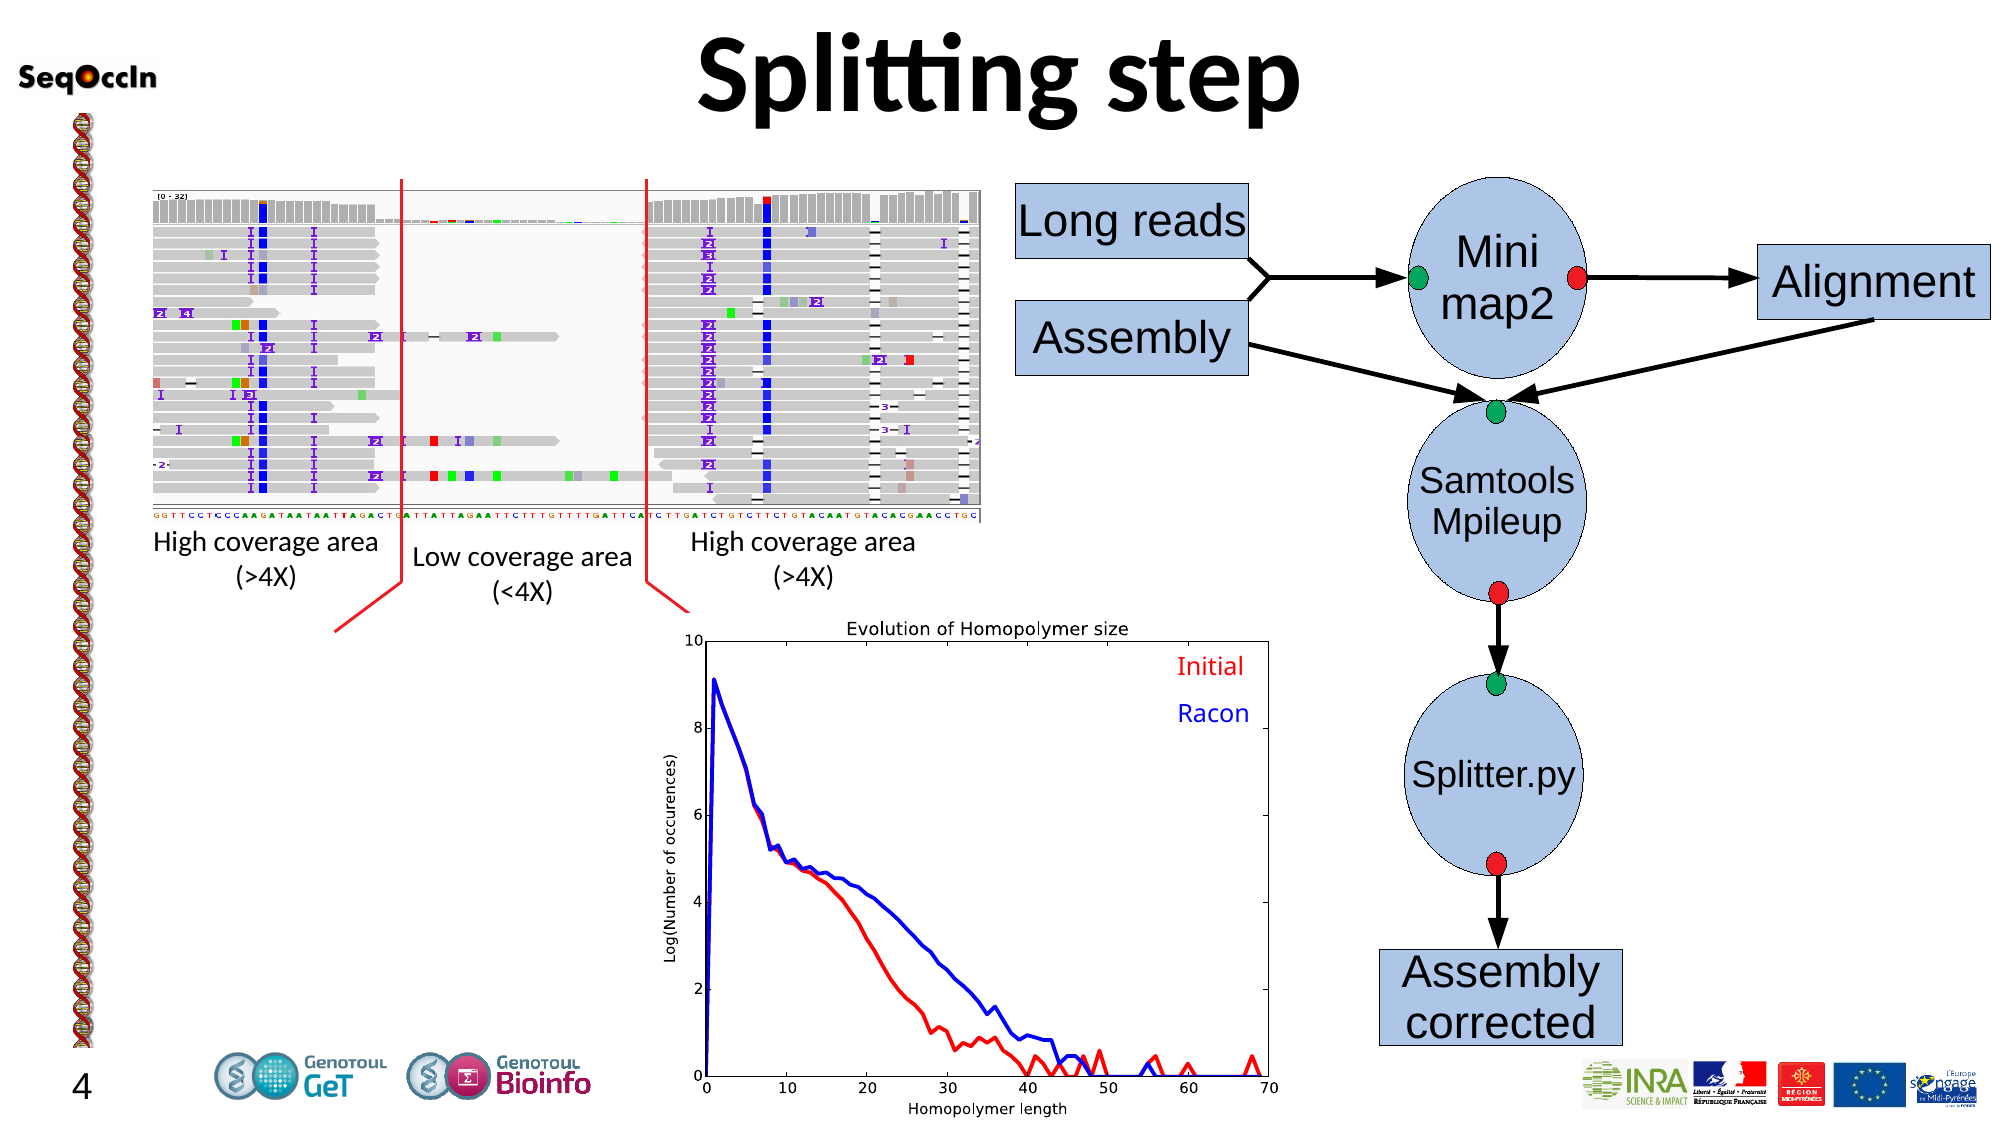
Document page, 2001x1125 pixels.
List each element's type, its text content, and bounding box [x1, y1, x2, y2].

text_box Alignment [1757, 244, 1991, 320]
text_box [1567, 266, 1587, 290]
picture [648, 190, 981, 523]
picture [1581, 1059, 1689, 1109]
text_box Mini map2 [1408, 177, 1587, 379]
text_box Long reads [1015, 183, 1249, 259]
picture [1778, 1062, 1825, 1106]
picture [400, 1046, 597, 1106]
title High coverage area (>4X) [112, 531, 420, 600]
text_box [1486, 399, 1507, 424]
title High coverage area (>4X) [650, 531, 957, 600]
title Low coverage area (<4X) [369, 546, 677, 615]
text_box Assembly [1015, 300, 1249, 376]
text_box [1488, 581, 1509, 605]
picture [649, 613, 1282, 1125]
text_box [1486, 851, 1507, 876]
text_box [1408, 265, 1429, 290]
picture [208, 1046, 392, 1106]
picture [73, 113, 91, 1048]
text_box Splitter.py [1404, 674, 1584, 876]
picture [153, 190, 400, 523]
picture [1832, 1061, 1983, 1111]
picture [403, 190, 645, 523]
text_box [1486, 671, 1507, 696]
text_box Assembly corrected [1379, 949, 1623, 1046]
text_box Samtools Mpileup [1407, 400, 1587, 602]
picture [13, 58, 162, 99]
title Splitting step [256, 24, 1745, 142]
